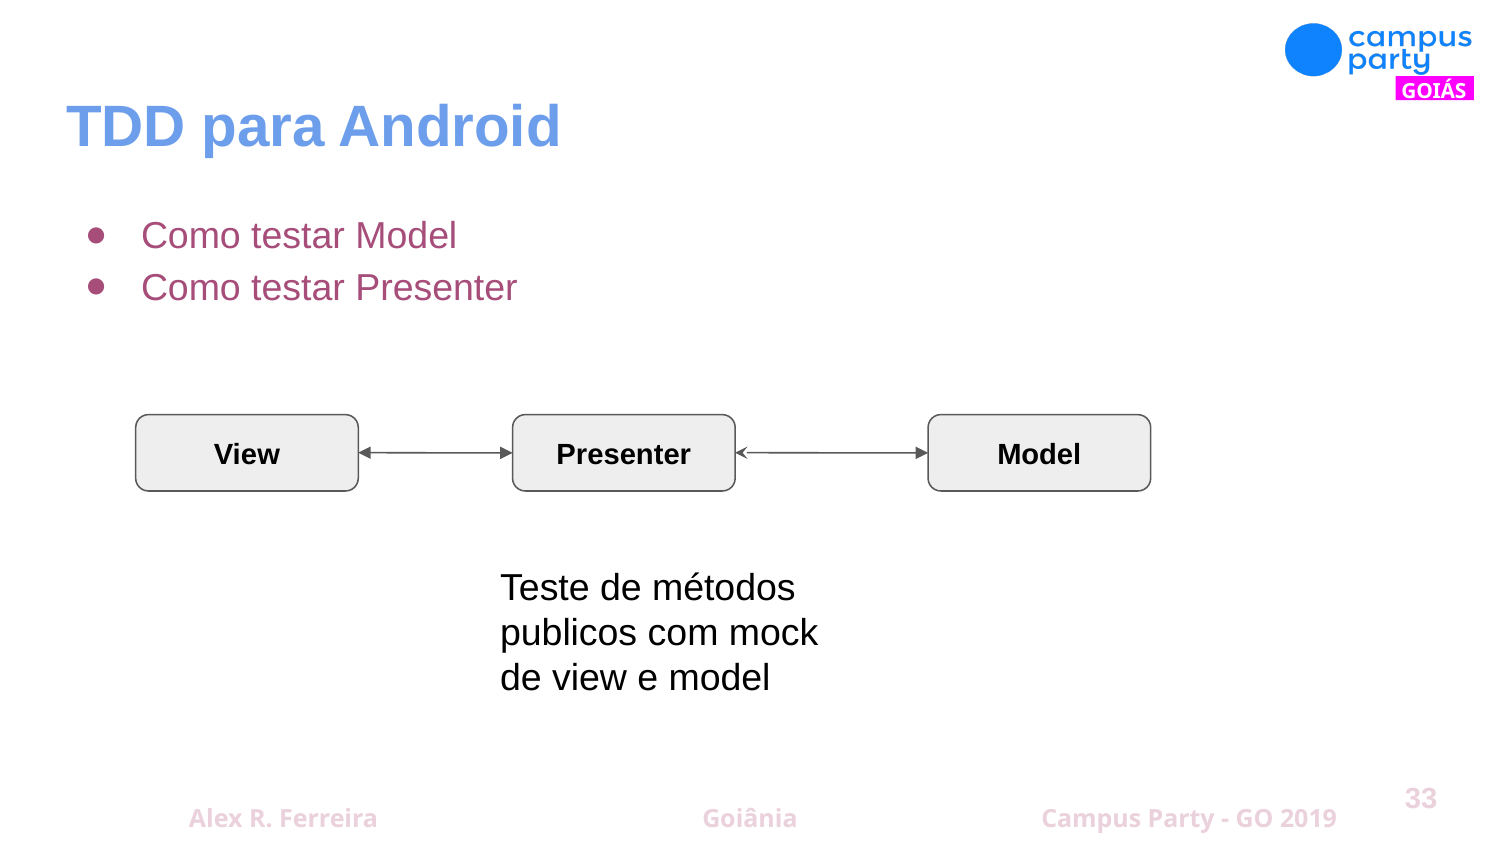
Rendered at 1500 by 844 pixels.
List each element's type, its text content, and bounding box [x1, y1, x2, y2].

slide_number <número> [1389, 764, 1480, 830]
picture [1280, 18, 1477, 80]
text_box Teste de métodos publicos com mock de view e model [485, 548, 853, 589]
text_box Model [928, 414, 1151, 491]
text_box View [135, 414, 359, 491]
title TDD para Android [51, 72, 1449, 167]
text_box Presenter [512, 414, 736, 491]
list Como testar Model Como testar Presenter [51, 189, 1449, 328]
